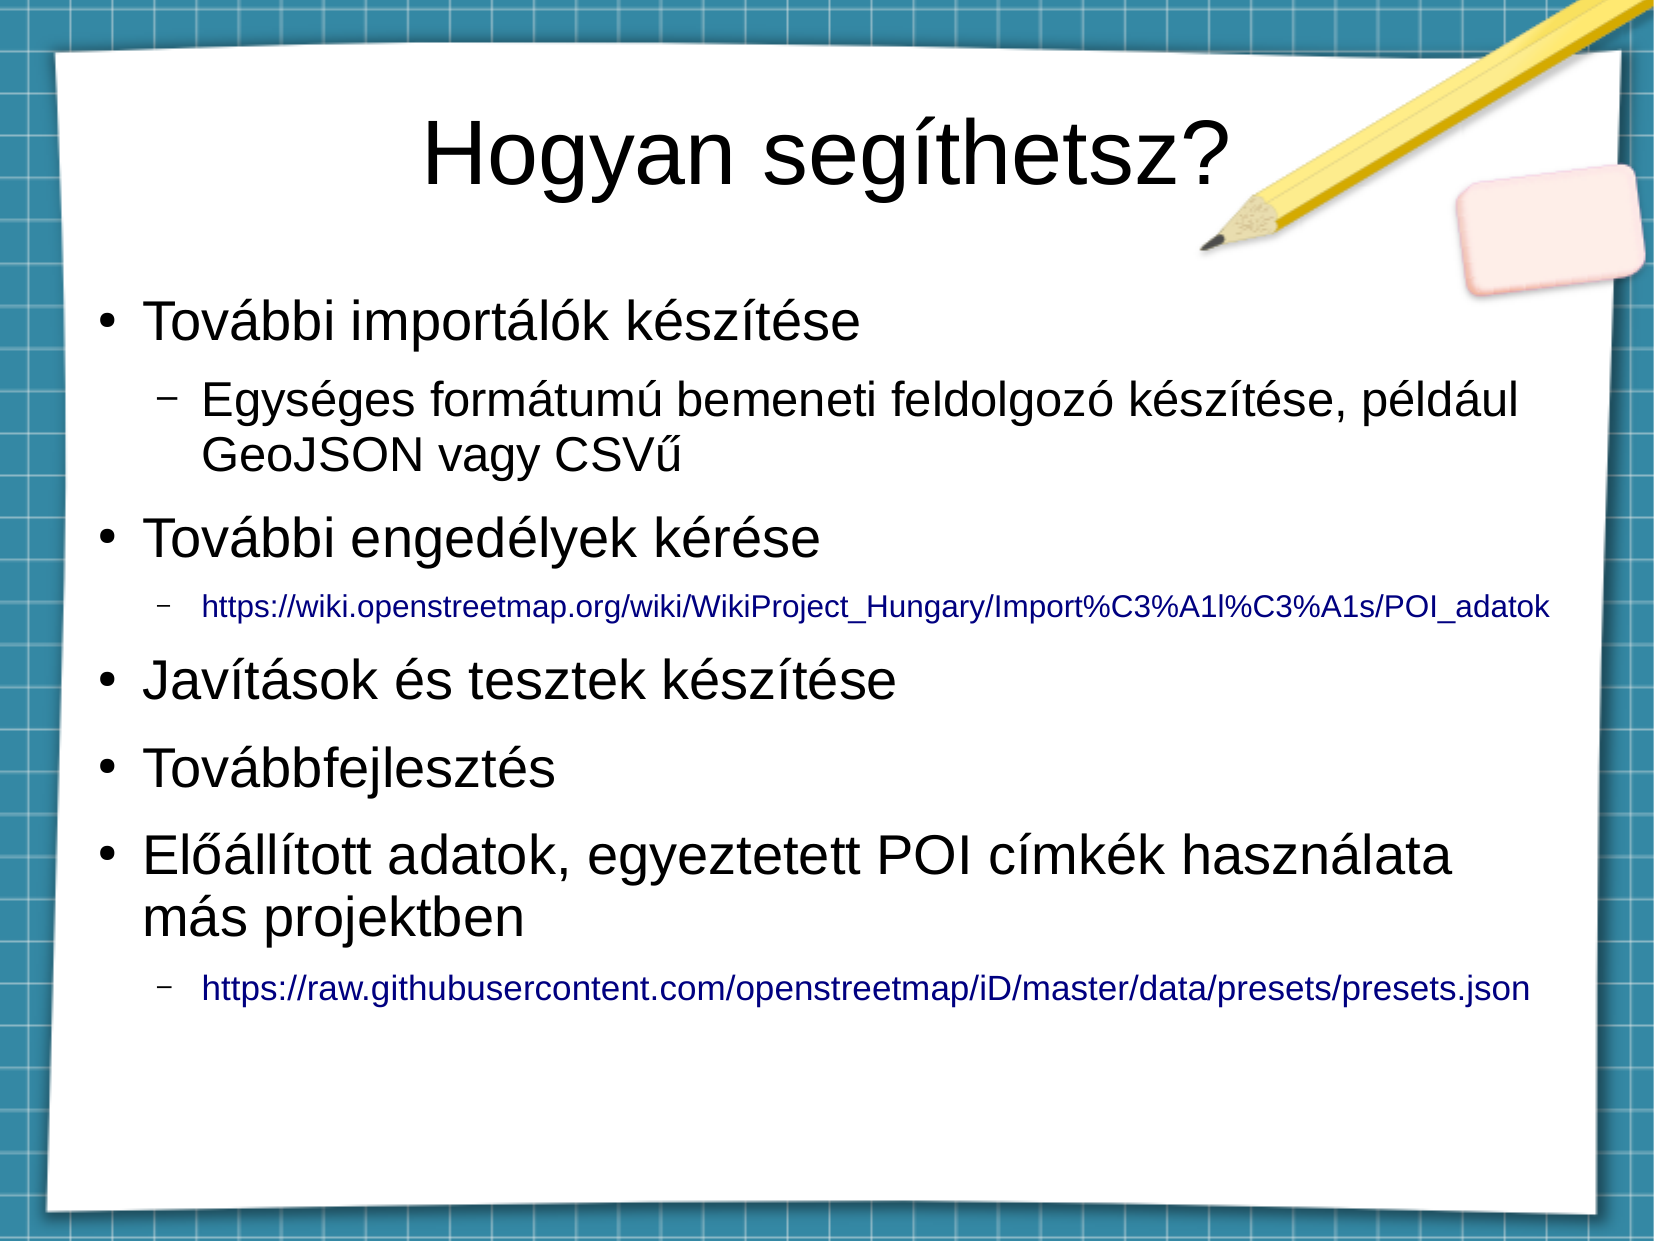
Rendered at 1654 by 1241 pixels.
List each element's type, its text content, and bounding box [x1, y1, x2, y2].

list További importálók készítése Egységes formátumú bemeneti feldolgozó készítése, például GeoJSON vagy CSVű További engedélyek kérése https://wiki.openstreetmap.org/wiki/WikiProject_Hungary/Import%C3%A1l%C3%A1s/POI_adatok Javítások és tesztek készítése Továbbfejlesztés Előállított adatok, egyeztetett POI címkék használata más projektben https://raw.githubusercontent.com/openstreetmap/iD/master/data/presets/presets.json [82, 290, 1571, 1010]
title Hogyan segíthetsz? [82, 49, 1571, 257]
picture [0, 0, 1654, 1241]
